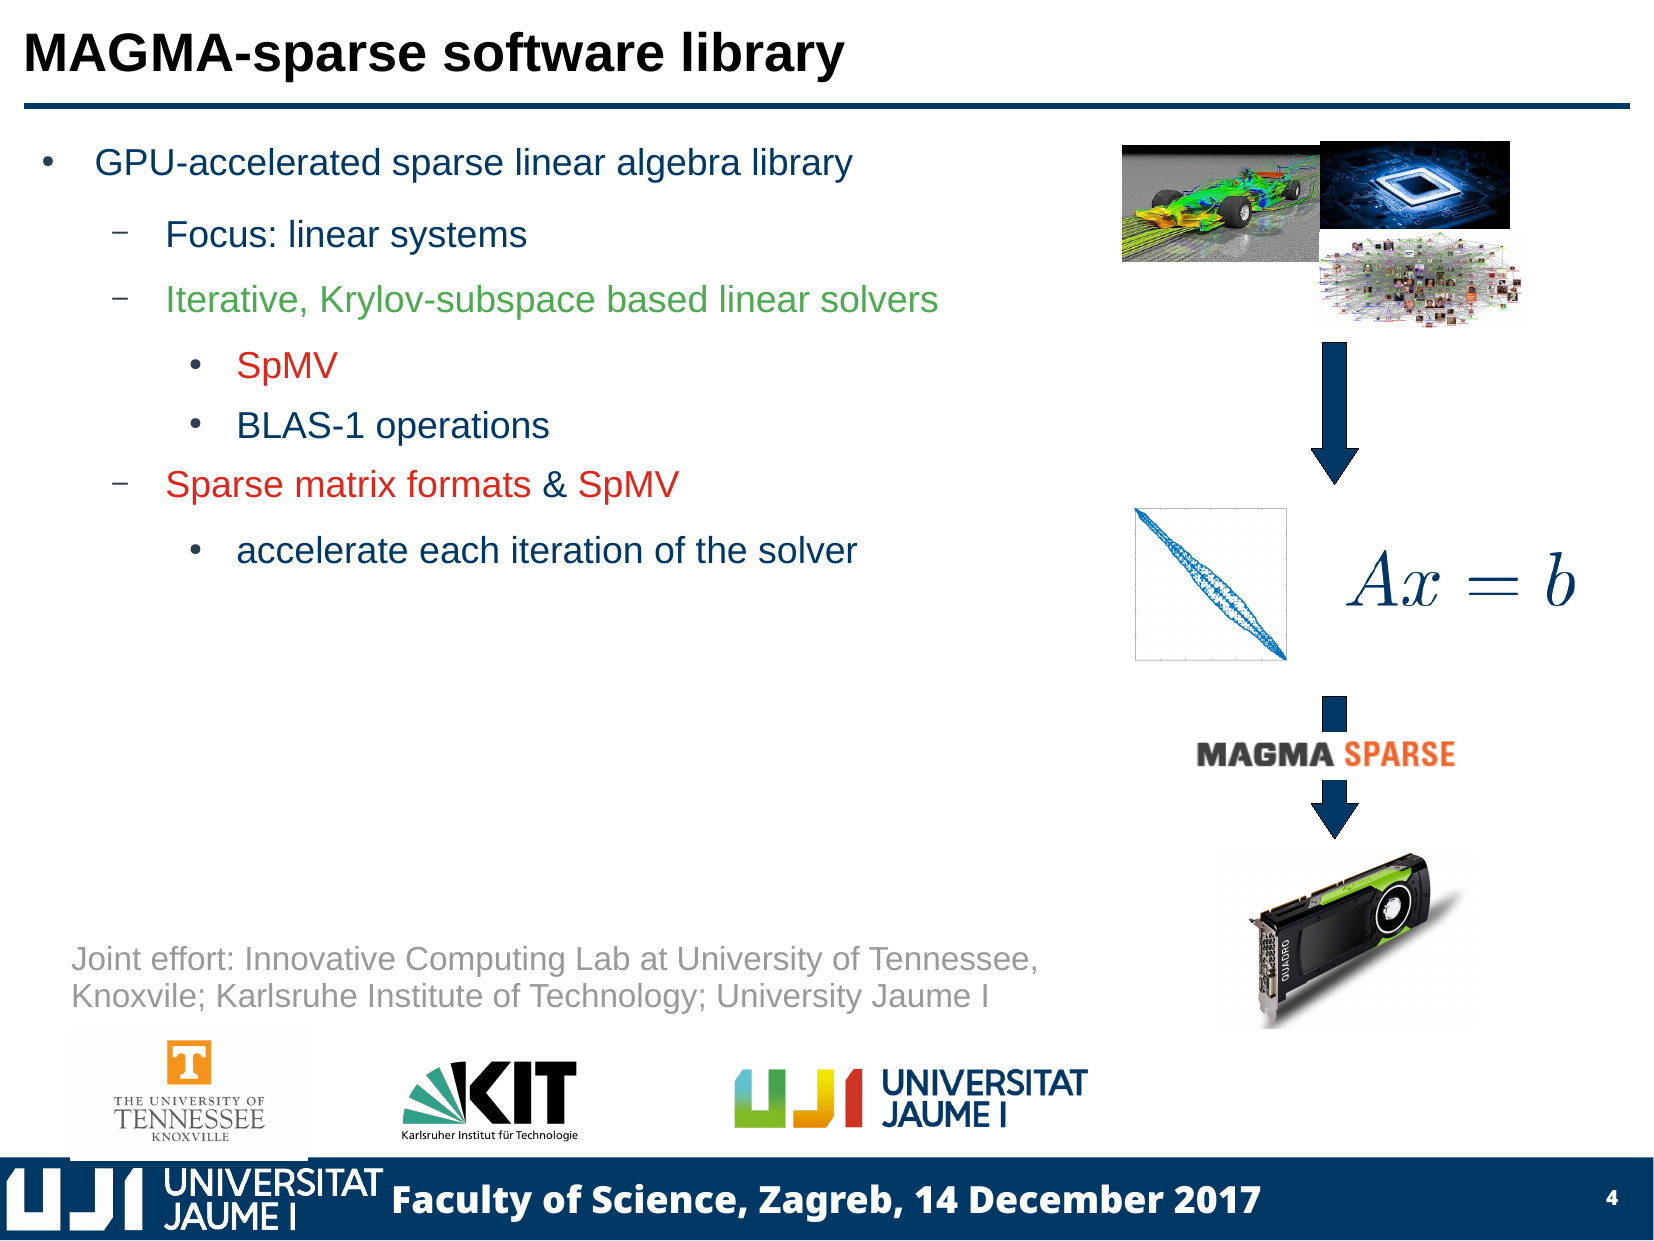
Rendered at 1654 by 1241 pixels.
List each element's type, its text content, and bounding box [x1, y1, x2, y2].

text_box Joint effort: Innovative Computing Lab at University of Tennessee, Knoxvile; Karlsruhe Institute of Technology; University Jaume I [20, 933, 1099, 1028]
picture [1122, 141, 1524, 328]
text_box [1311, 342, 1359, 485]
picture [1134, 507, 1288, 662]
text_box [1322, 696, 1347, 732]
text_box [1311, 780, 1359, 839]
picture [732, 1062, 1094, 1132]
picture [0, 1027, 390, 1241]
picture [1346, 550, 1575, 606]
list GPU-accelerated sparse linear algebra library Focus: linear systems Iterative, Krylov-subspace based linear solvers SpMV BLAS-1 operations Sparse matrix formats & SpMV accelerate each iteration of the solver [23, 141, 1040, 721]
picture [401, 1057, 579, 1146]
picture [1189, 732, 1465, 780]
title MAGMA-sparse software library [23, 0, 1630, 107]
picture [1216, 851, 1475, 1029]
